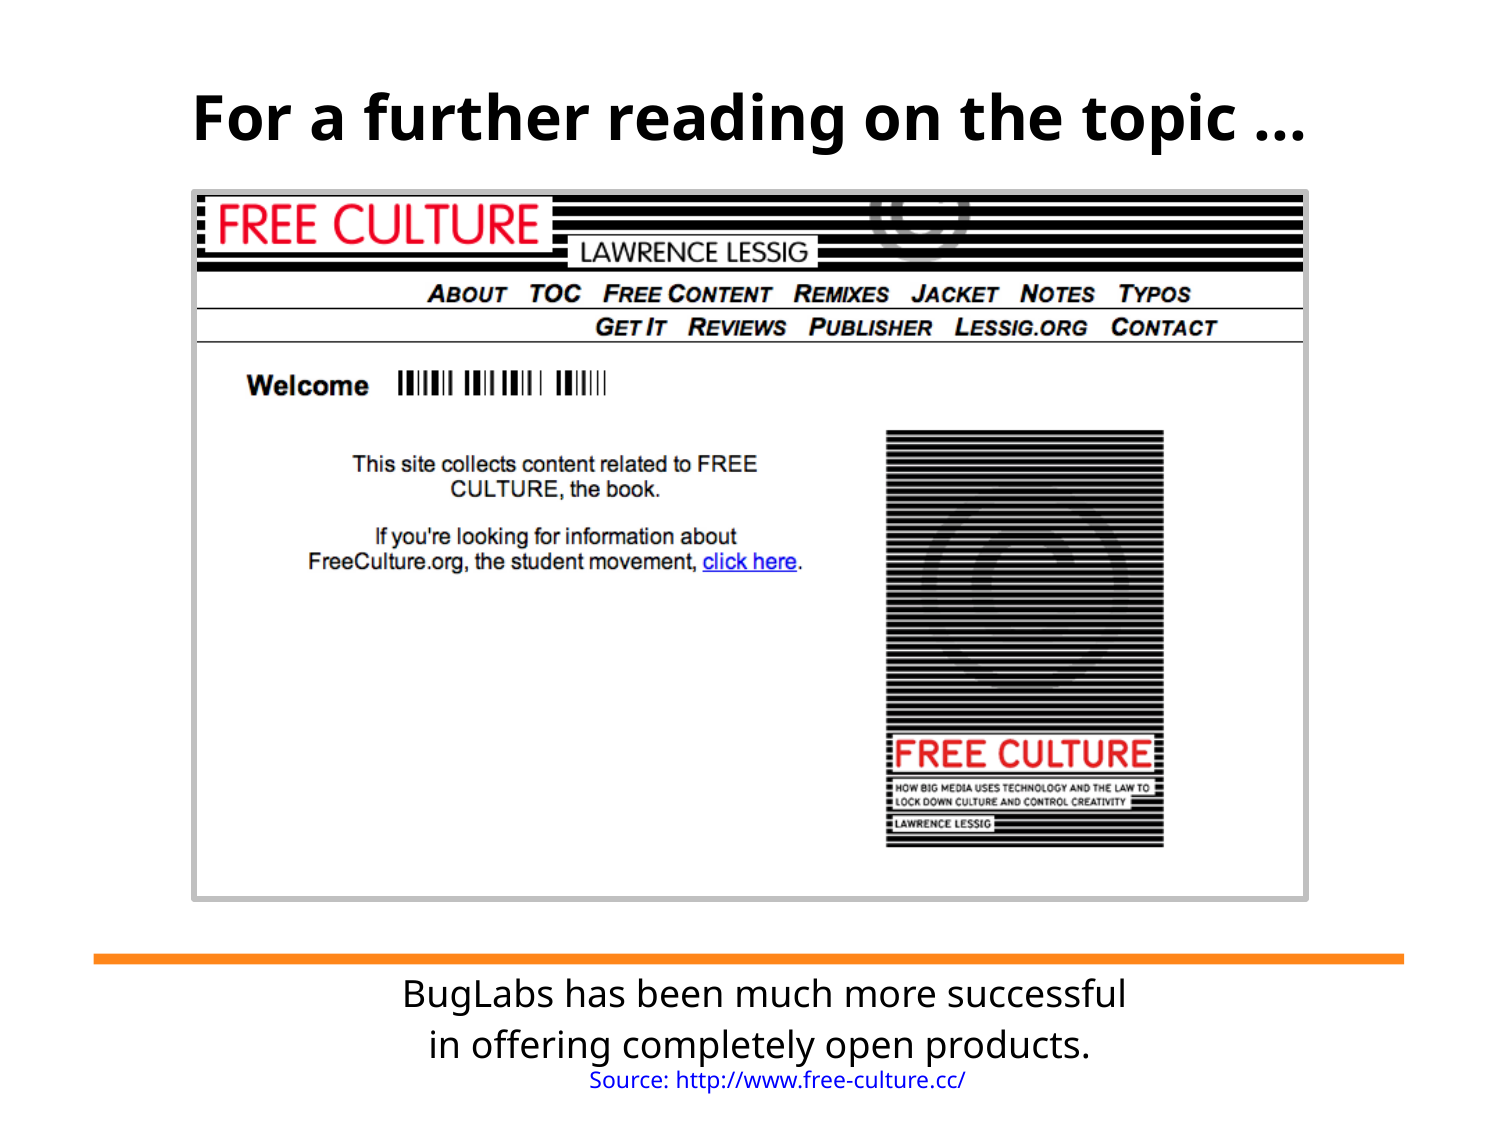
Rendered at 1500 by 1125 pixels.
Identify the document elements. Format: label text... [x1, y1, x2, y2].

picture [0, 0, 1500, 1125]
text_box Source: http://www.free-culture.cc/ [574, 1056, 926, 1098]
text_box BugLabs has been much more successful in offering completely open products. [382, 960, 1148, 1064]
title For a further reading on the topic ... [75, 44, 1426, 188]
